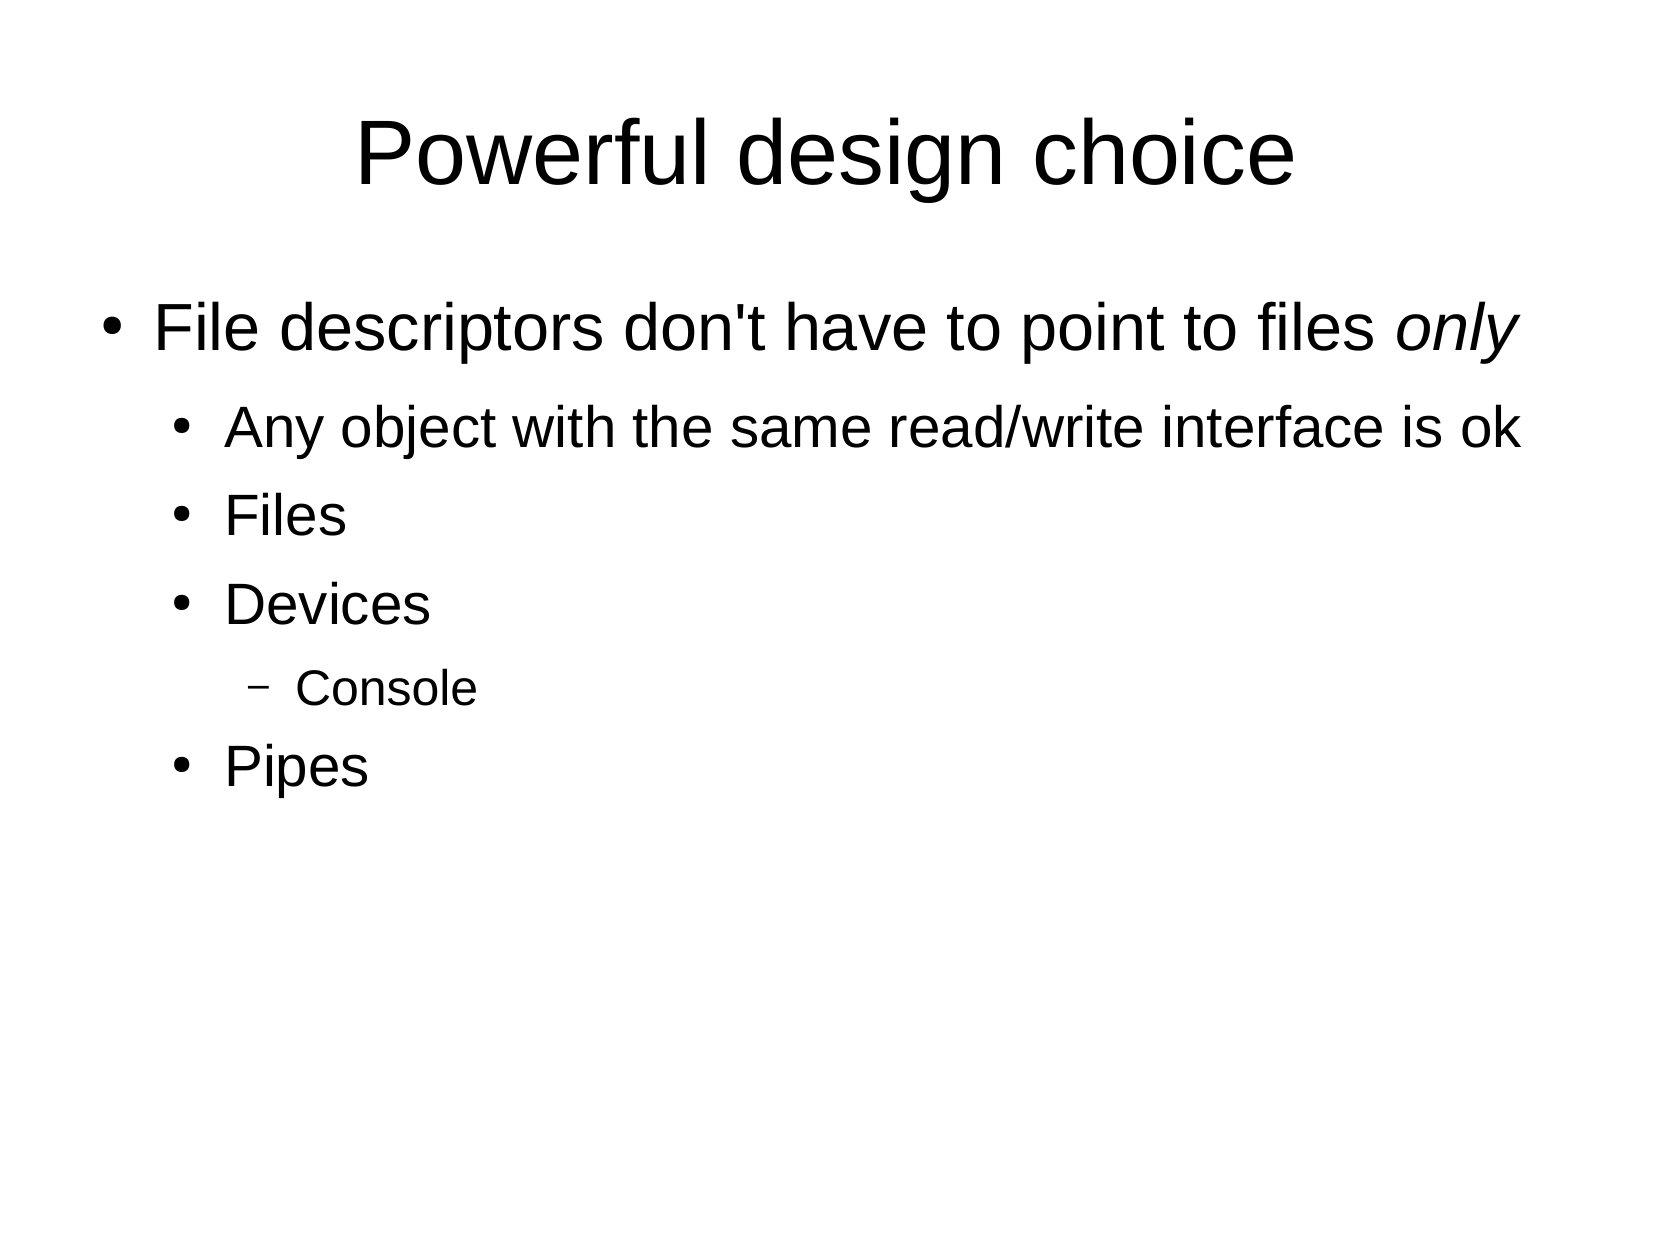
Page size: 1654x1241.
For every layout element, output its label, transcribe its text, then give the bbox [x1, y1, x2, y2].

list File descriptors don't have to point to files only Any object with the same read/write interface is ok Files Devices Console Pipes [82, 290, 1571, 1010]
title Powerful design choice [82, 49, 1571, 257]
